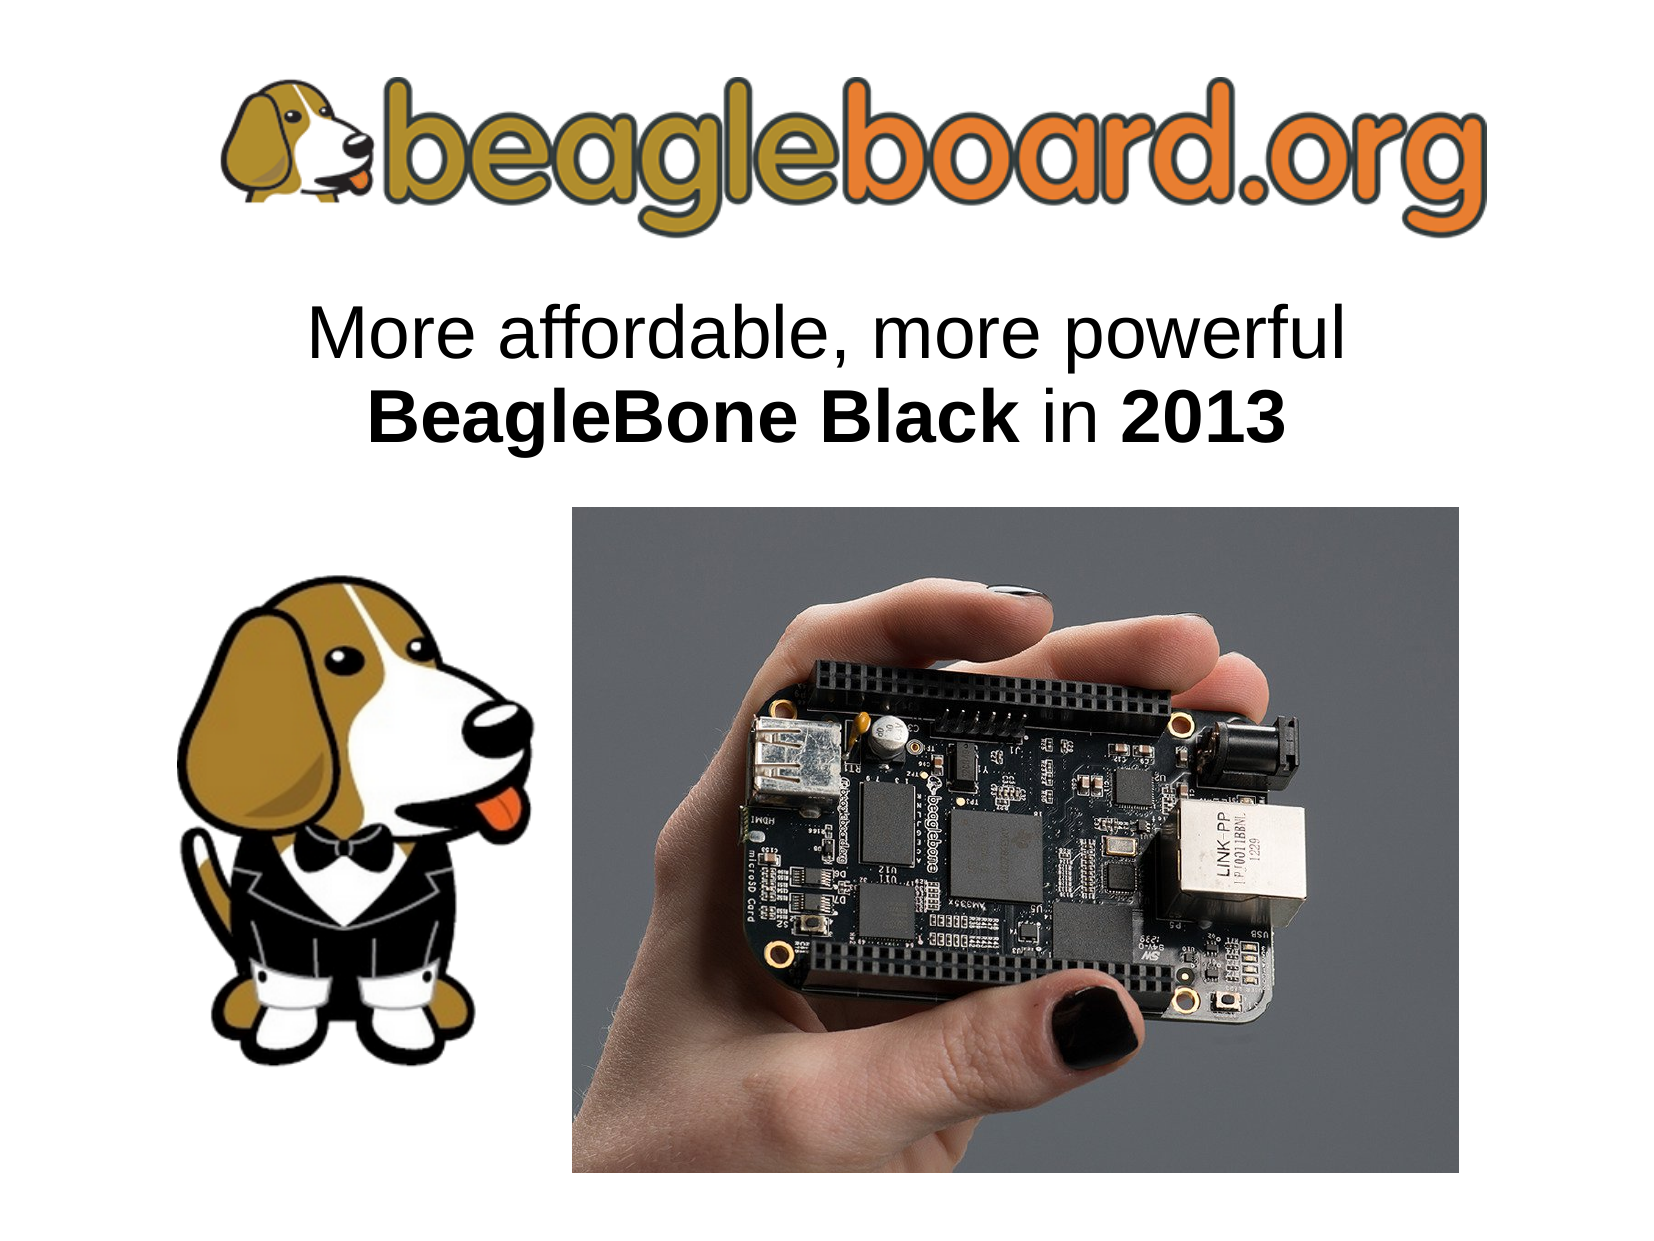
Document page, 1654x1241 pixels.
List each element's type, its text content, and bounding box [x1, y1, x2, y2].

list More affordable, more powerful BeagleBone Black in 2013 [82, 290, 1571, 1010]
picture [216, 77, 1487, 242]
picture [572, 507, 1459, 1173]
picture [177, 575, 540, 1075]
